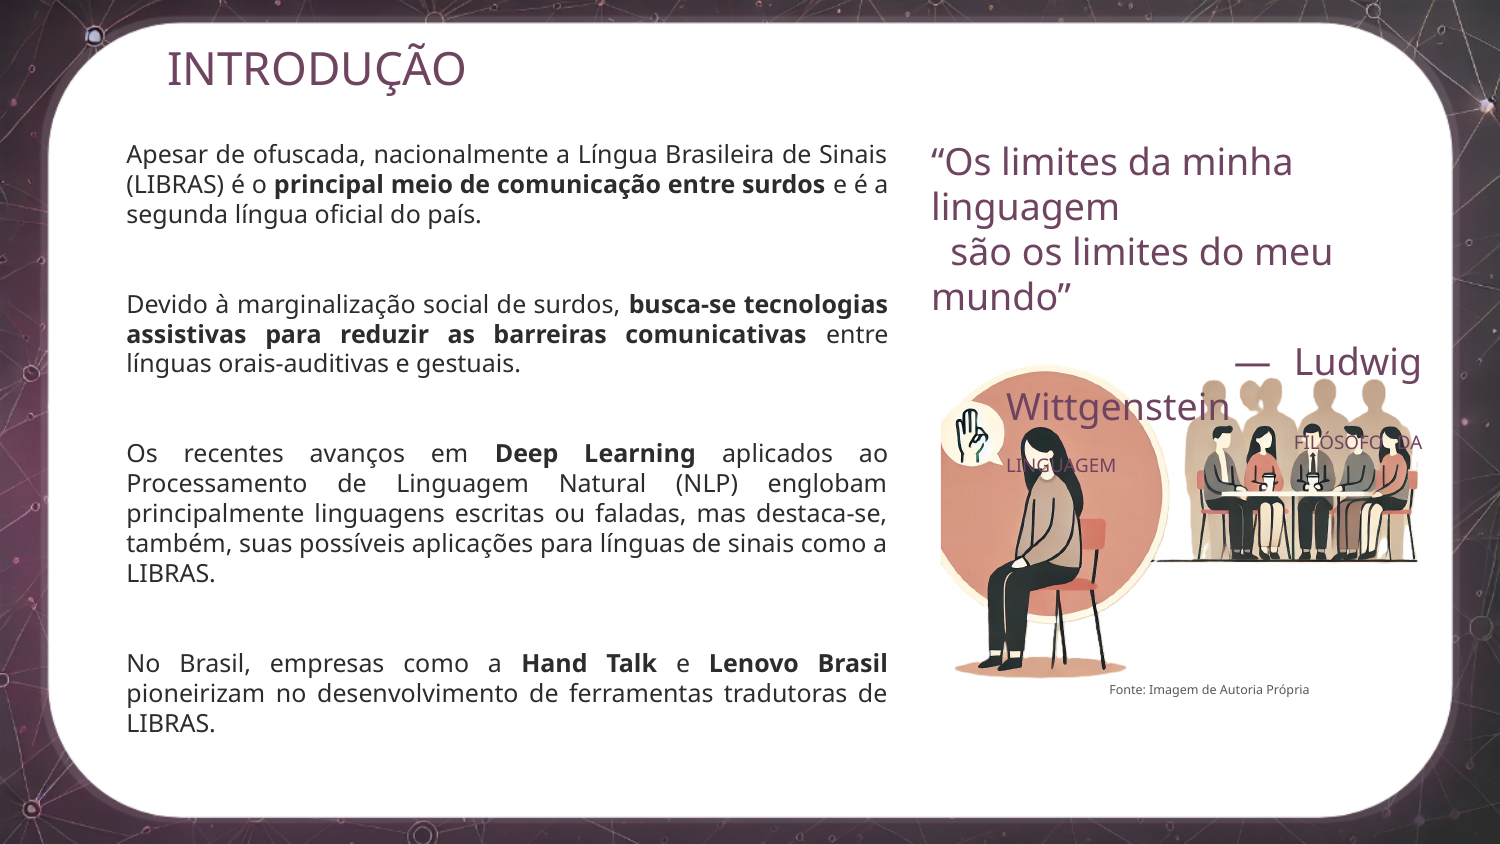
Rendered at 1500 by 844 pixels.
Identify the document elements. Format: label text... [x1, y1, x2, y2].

text_box Fonte: Imagem de Autoria Própria [1094, 667, 1331, 723]
picture [0, 0, 1500, 844]
text_box “Os limites da minha linguagem são os limites do meu mundo” — Ludwig Wittgenstein FILÓSOFO DA LINGUAGEM [915, 123, 1438, 331]
text_box Apesar de ofuscada, nacionalmente a Língua Brasileira de Sinais (LIBRAS) é o principal meio de comunicação entre surdos e é a segunda língua oficial do país. Devido à marginalização social de surdos, busca-se tecnologias assistivas para reduzir as barreiras comunicativas entre línguas orais-auditivas e gestuais. Os recentes avanços em Deep Learning aplicados ao Processamento de Linguagem Natural (NLP) englobam principalmente linguagens escritas ou faladas, mas destaca-se, também, suas possíveis aplicações para línguas de sinais como a LIBRAS. No Brasil, empresas como a Hand Talk e Lenovo Brasil pioneirizam no desenvolvimento de ferramentas tradutoras de LIBRAS. [111, 123, 904, 745]
text_box INTRODUÇÃO [152, 24, 1354, 124]
